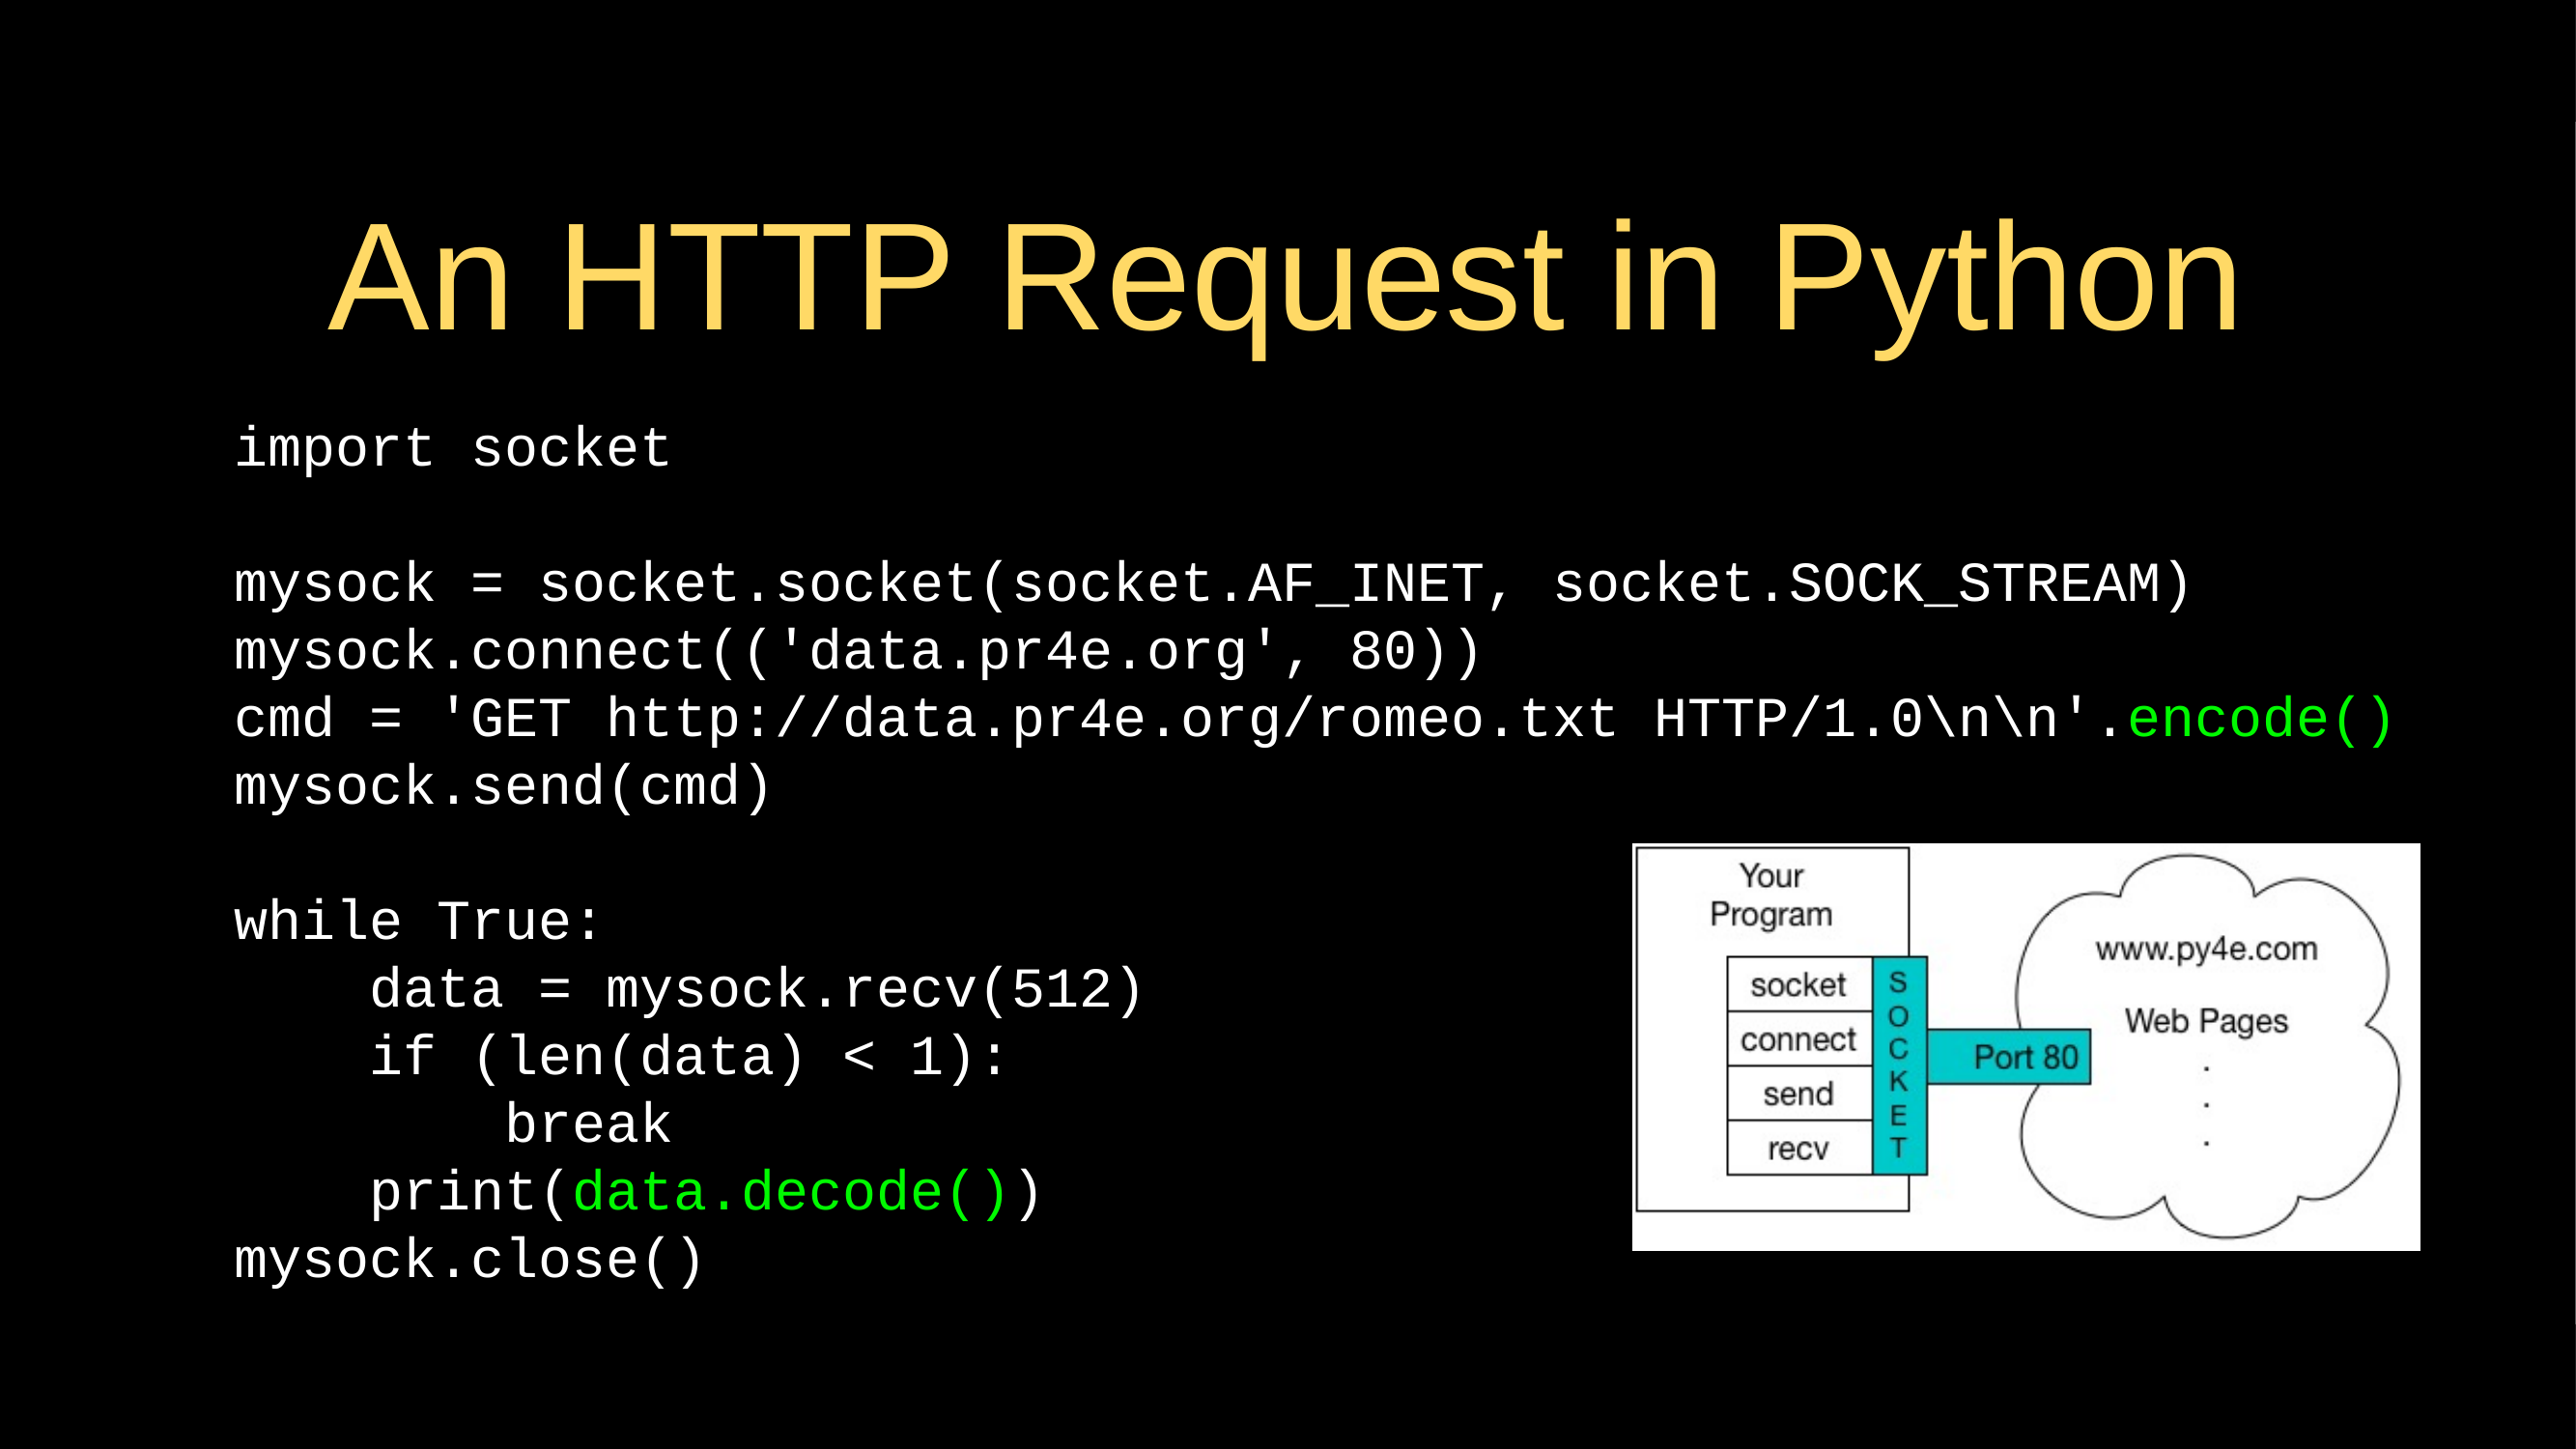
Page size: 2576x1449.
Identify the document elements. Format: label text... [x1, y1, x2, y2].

title An HTTP Request in Python [183, 133, 2391, 403]
picture [2413, 843, 2420, 1251]
text_box import socket mysock = socket.socket(socket.AF_INET, socket.SOCK_STREAM) mysock.connect(('data.pr4e.org', 80)) cmd = 'GET http://data.pr4e.org/romeo.txt HTTP/1.0\n\n'.encode() mysock.send(cmd) while True: data = mysock.recv(512) if (len(data) < 1): break print(data.decode()) mysock.close() [219, 402, 2413, 1296]
